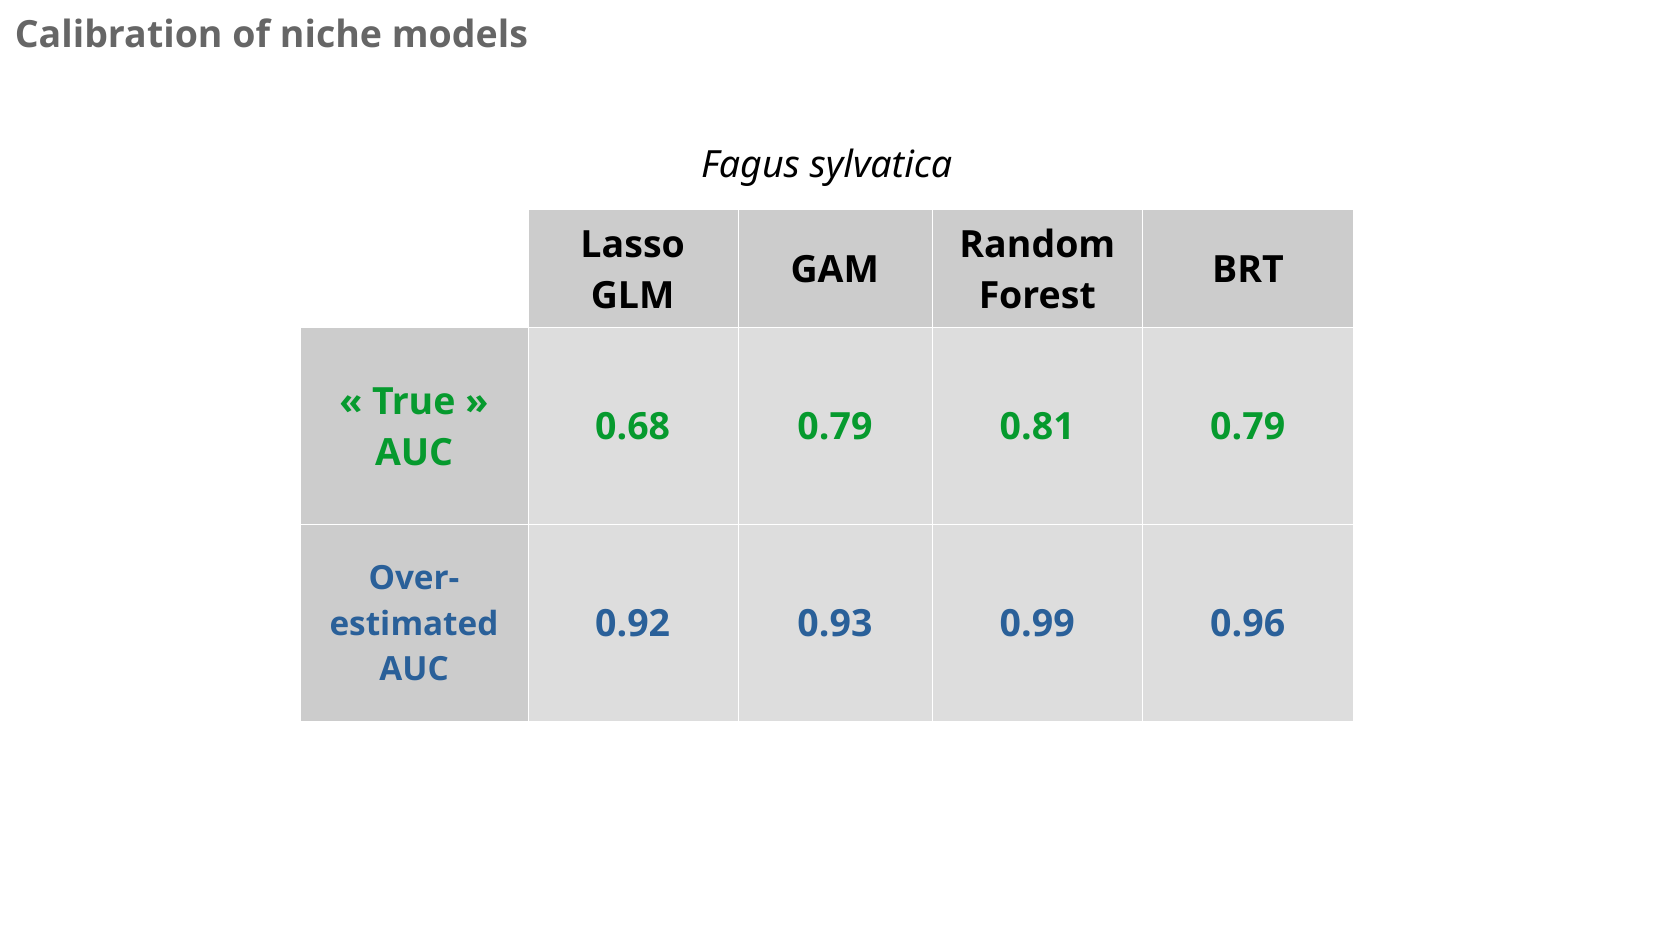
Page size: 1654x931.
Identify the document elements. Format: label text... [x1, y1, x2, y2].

table_header Random Forest [933, 210, 1142, 327]
text_box Calibration of niche models [0, 0, 1654, 118]
table_header Lasso GLM [529, 210, 738, 327]
table_cell 0.99 [933, 525, 1142, 721]
table_cell 0.79 [1143, 328, 1353, 524]
table_cell Over-estimated AUC [301, 525, 528, 721]
table_cell 0.79 [739, 328, 932, 524]
table_cell 0.96 [1143, 525, 1353, 721]
text_box Fagus sylvatica [236, 130, 1418, 197]
table_cell 0.81 [933, 328, 1142, 524]
table_header GAM [739, 210, 932, 327]
table_cell 0.93 [739, 525, 932, 721]
table_header [301, 210, 528, 327]
table_cell 0.92 [529, 525, 738, 721]
table_cell « True » AUC [301, 328, 528, 524]
table_header BRT [1143, 210, 1353, 327]
table_cell 0.68 [529, 328, 738, 524]
